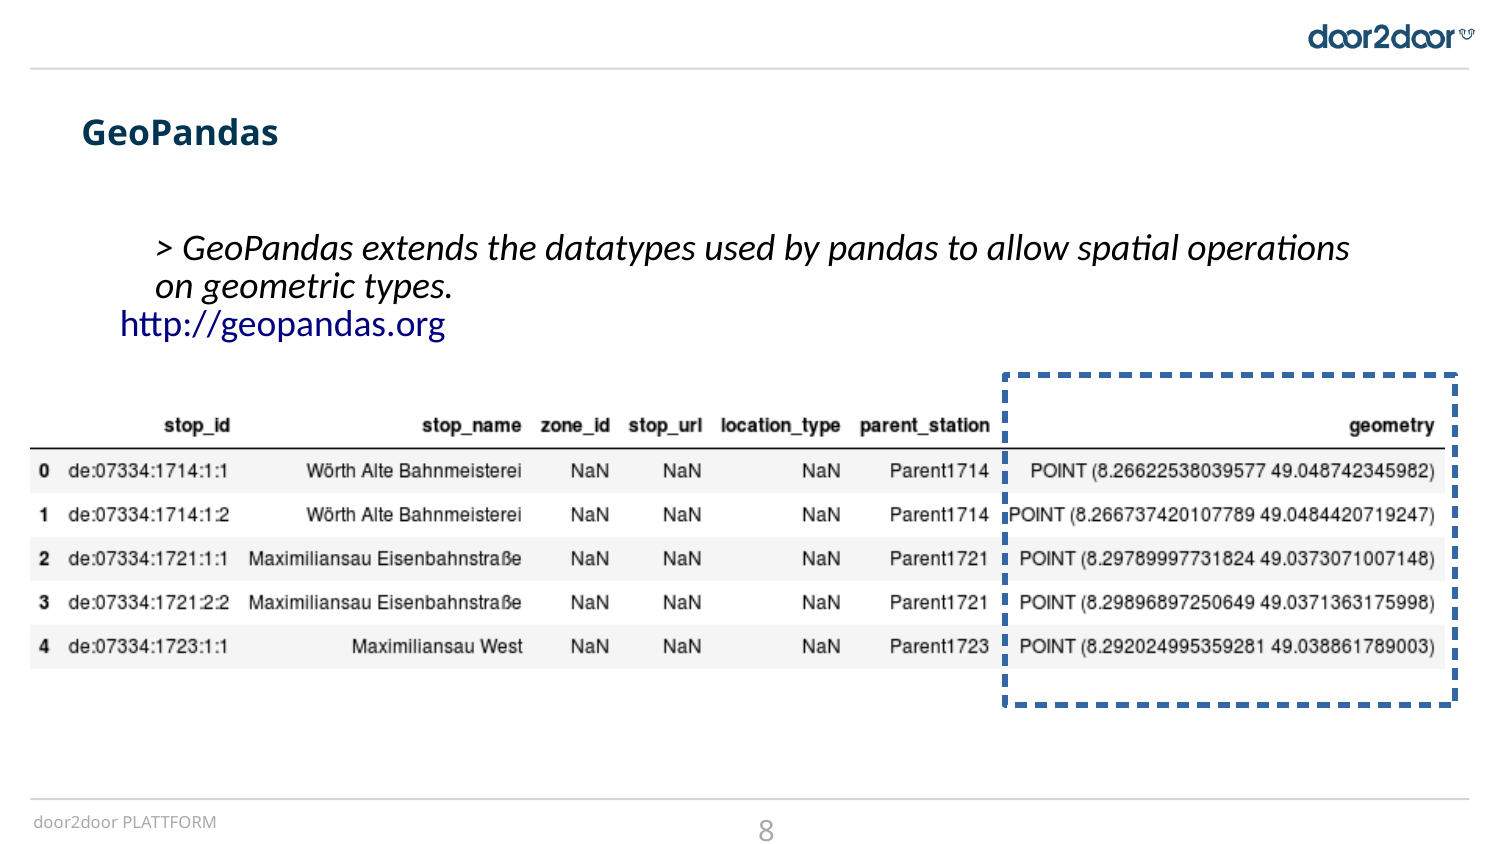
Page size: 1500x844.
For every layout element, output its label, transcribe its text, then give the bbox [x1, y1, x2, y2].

picture [1306, 22, 1477, 50]
text_box > GeoPandas extends the datatypes used by pandas to allow spatial operations on geometric types. http://geopandas.org [105, 225, 1411, 389]
picture [30, 404, 1445, 669]
slide_number <number> [737, 809, 778, 835]
title GeoPandas [75, 101, 1188, 162]
